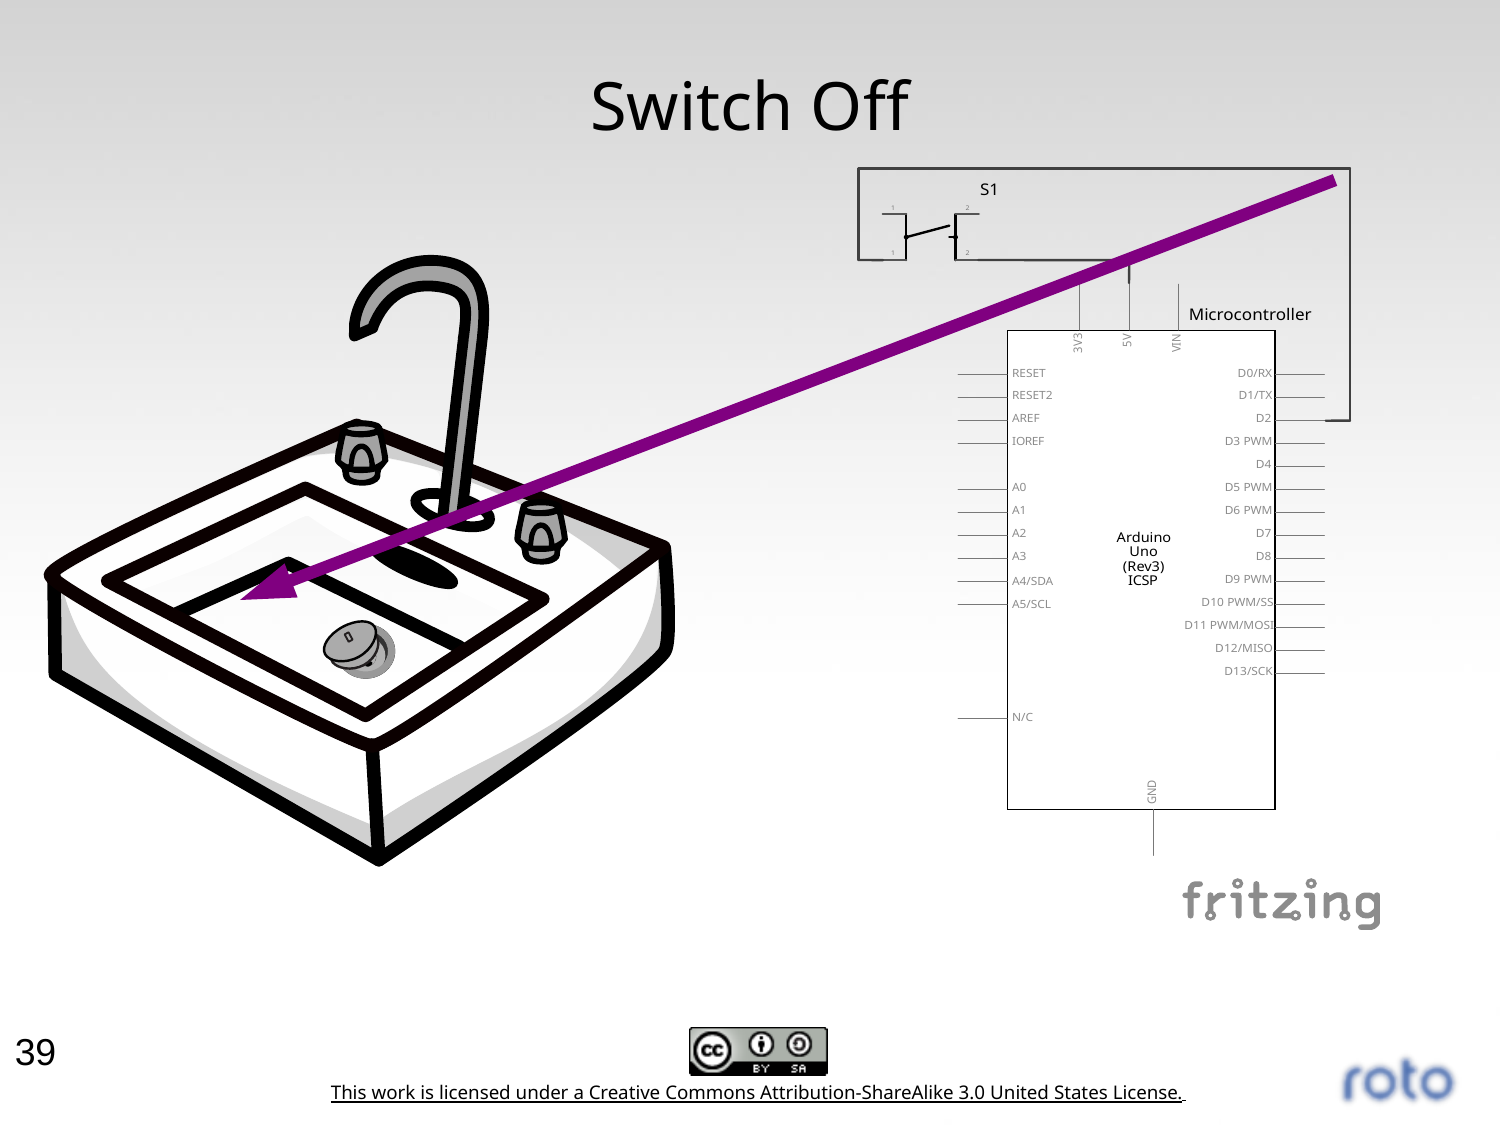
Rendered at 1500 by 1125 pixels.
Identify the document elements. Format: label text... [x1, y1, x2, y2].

picture [0, 0, 1500, 1125]
title Switch Off [112, 49, 1388, 238]
